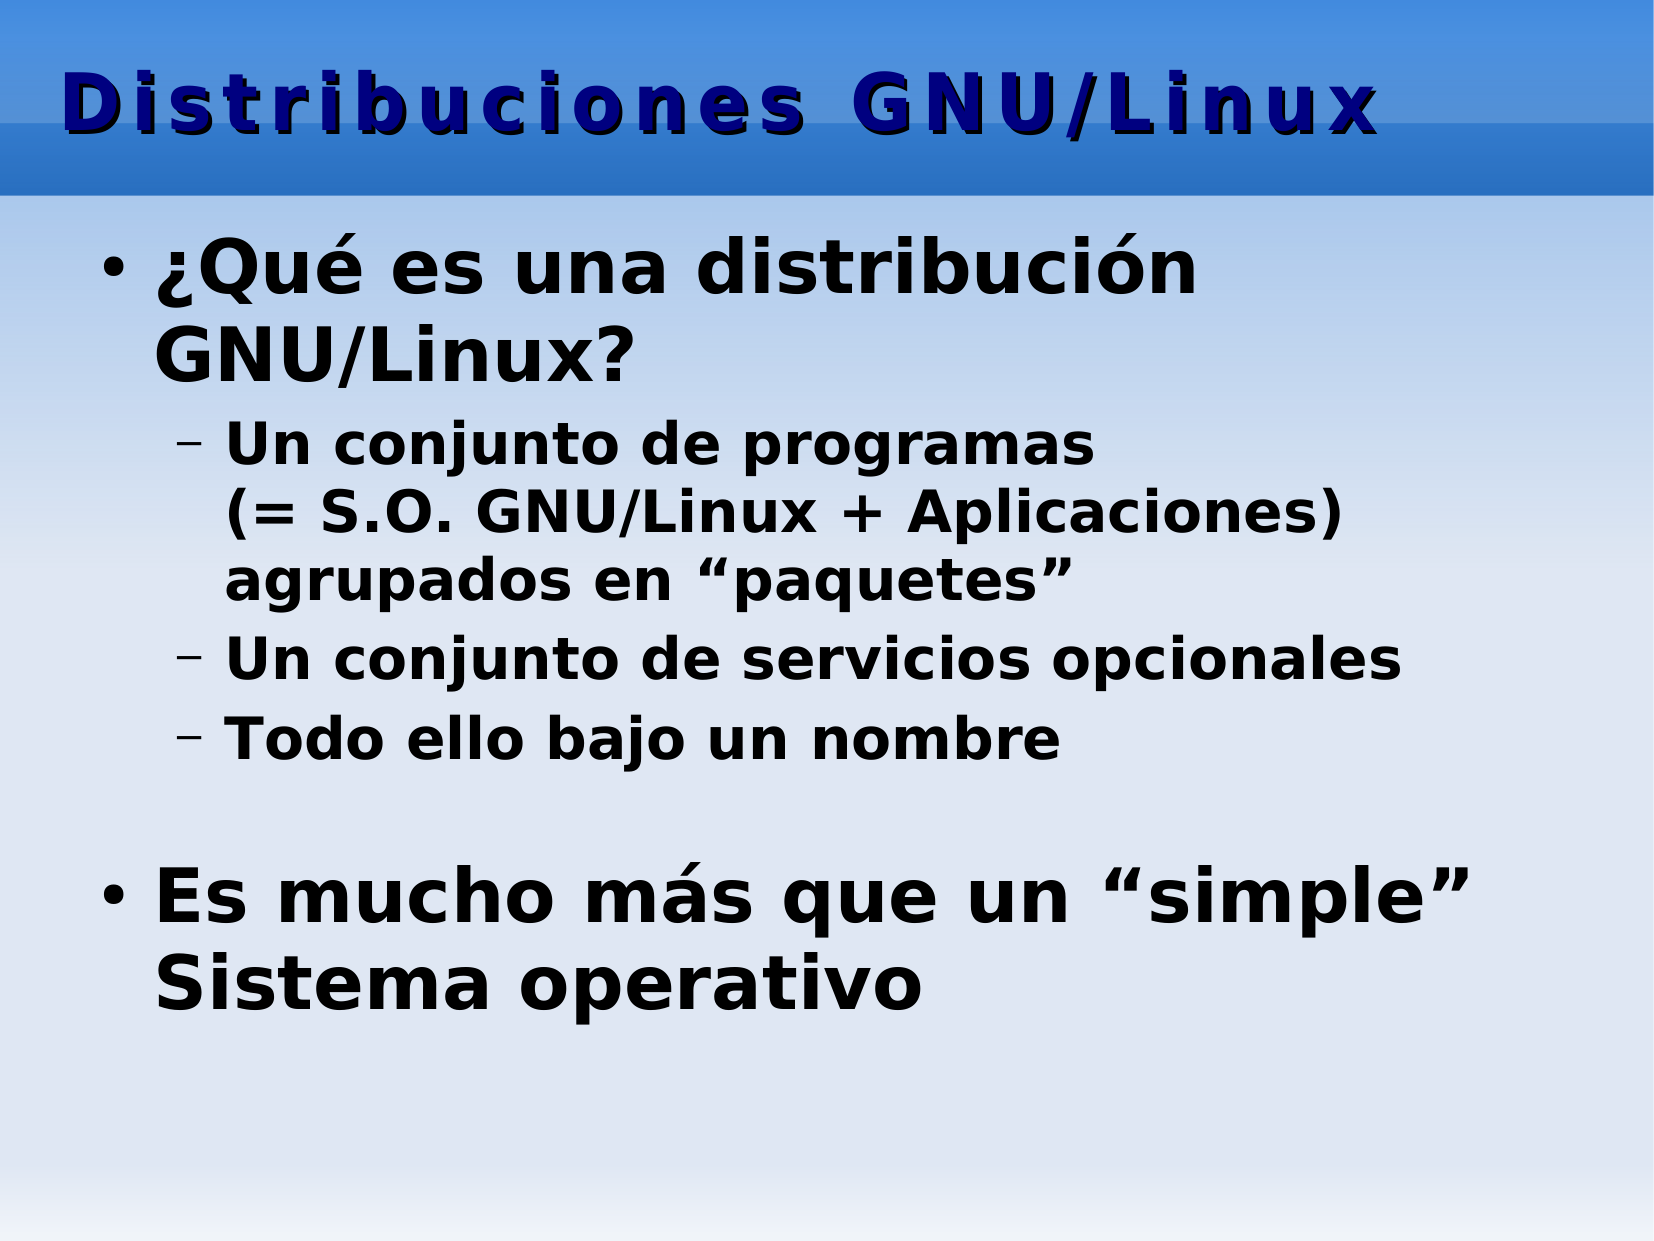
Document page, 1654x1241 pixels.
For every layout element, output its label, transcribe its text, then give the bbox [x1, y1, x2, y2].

picture [0, 0, 1654, 1241]
list ¿Qué es una distribución GNU/Linux? Un conjunto de programas (= S.O. GNU/Linux + Aplicaciones) agrupados en “paquetes” Un conjunto de servicios opcionales Todo ello bajo un nombre Es mucho más que un “simple” Sistema operativo [82, 224, 1625, 1097]
title Distribuciones GNU/Linux [59, 29, 1654, 178]
